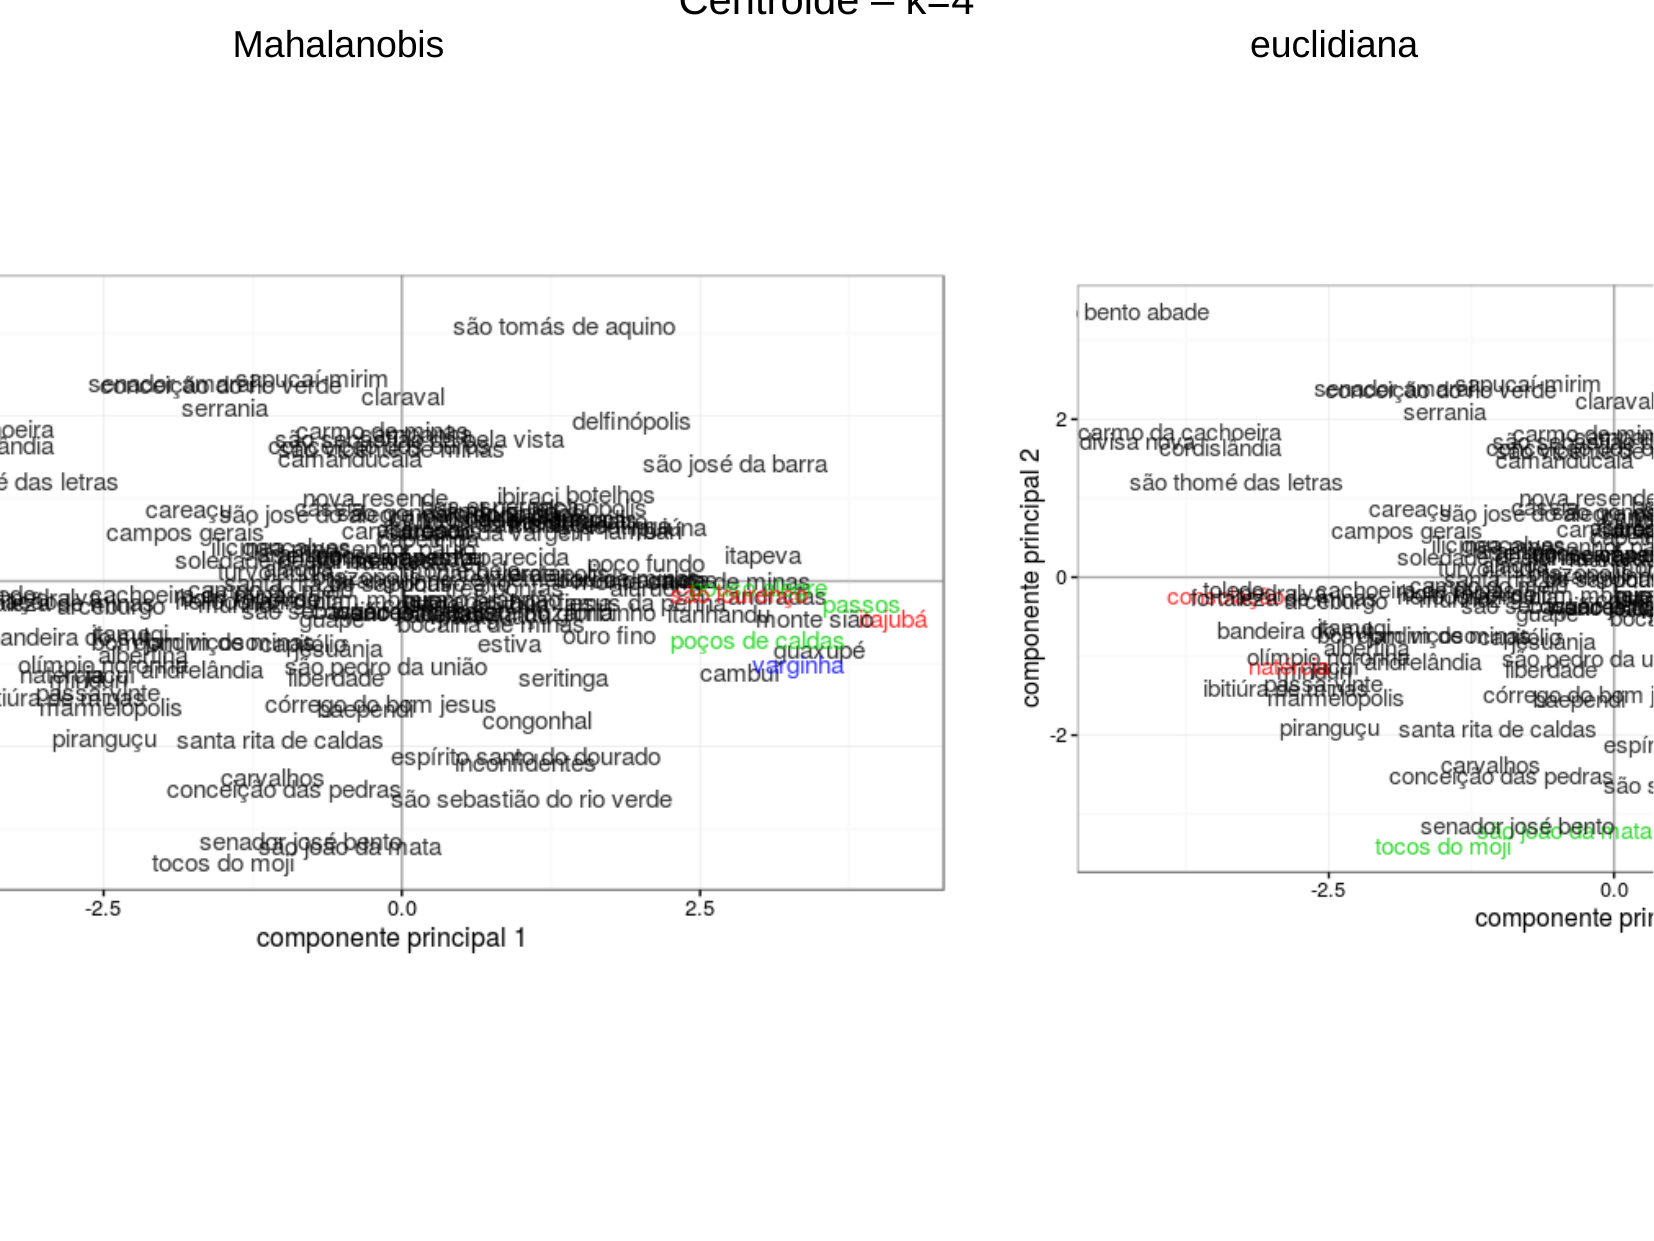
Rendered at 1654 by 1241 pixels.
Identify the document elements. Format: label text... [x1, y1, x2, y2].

title Centroide – k=4 Mahalanobis euclidiana [82, 0, 1571, 125]
picture [1003, 236, 1654, 944]
picture [0, 224, 957, 965]
